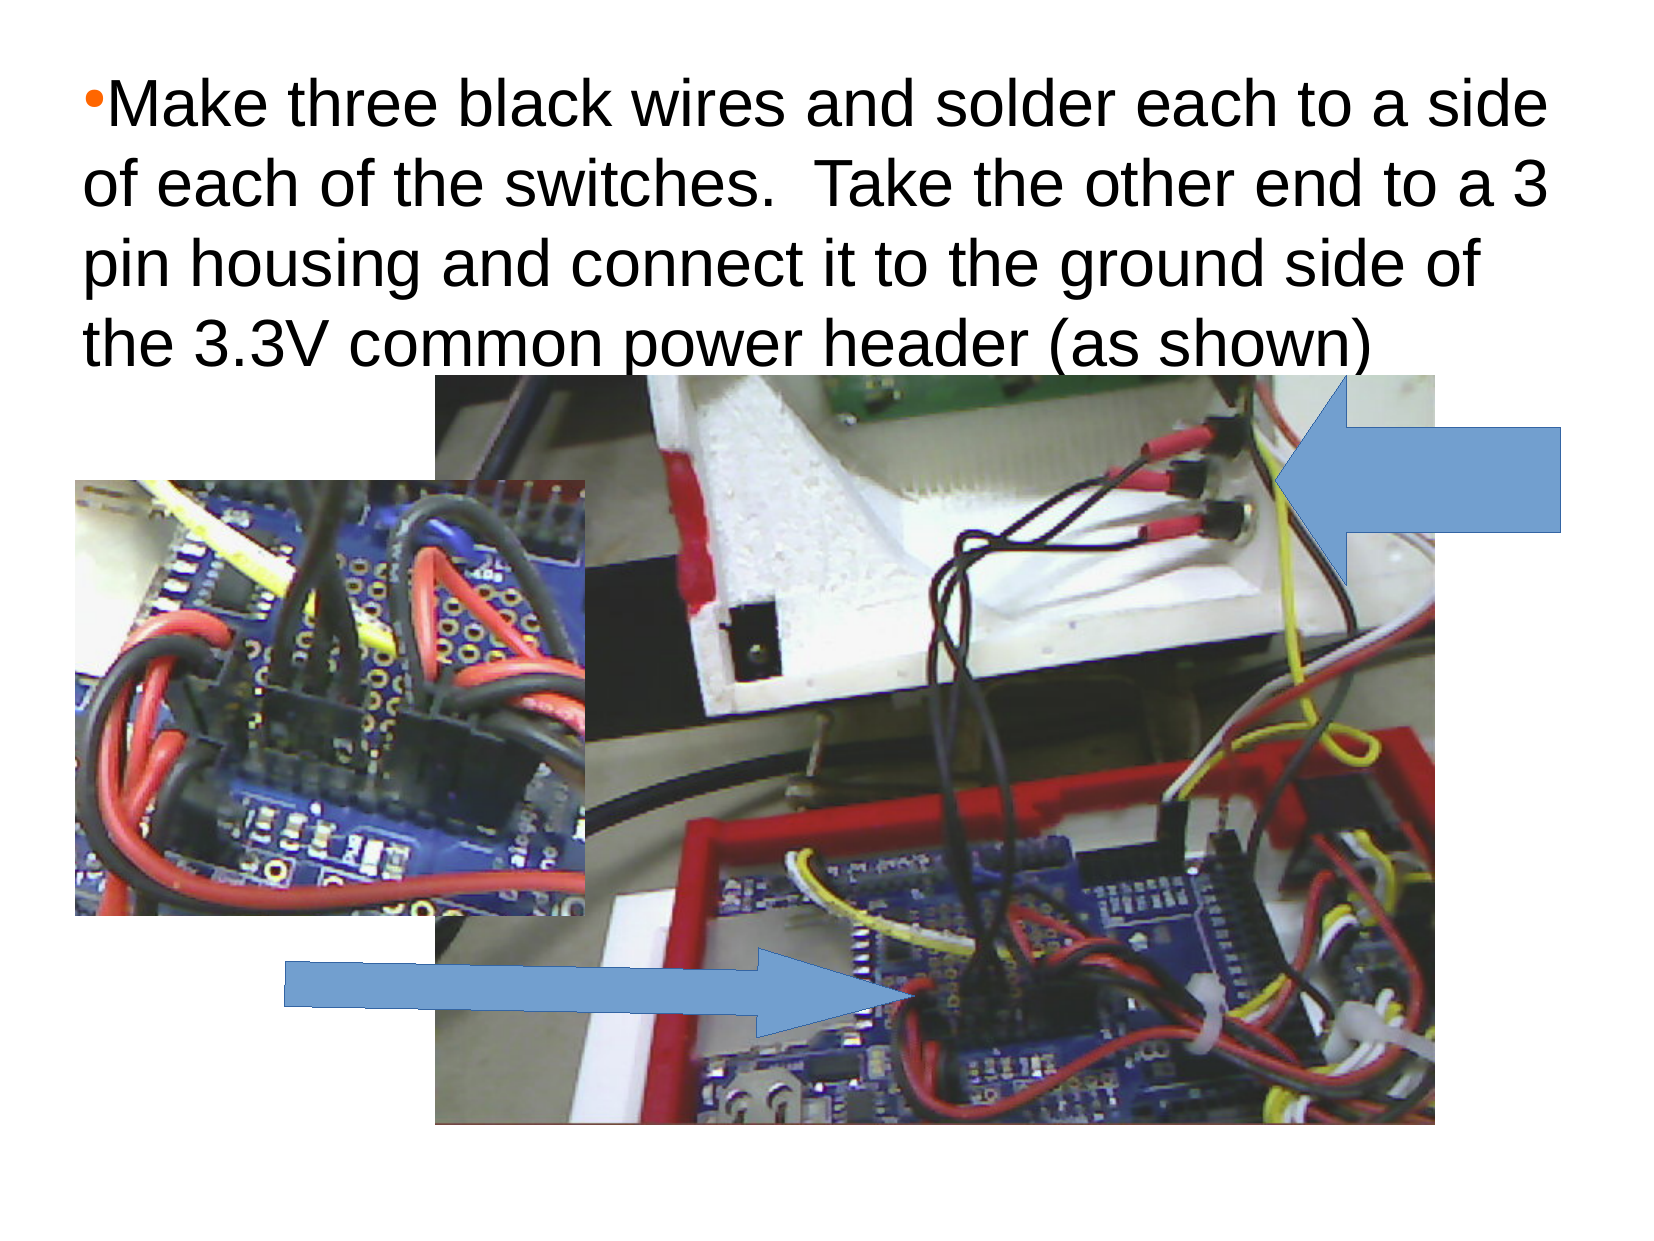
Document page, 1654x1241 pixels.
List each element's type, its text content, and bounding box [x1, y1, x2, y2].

list Make three black wires and solder each to a side of each of the switches. Take the other end to a 3 pin housing and connect it to the ground side of the 3.3V common power header (as shown) [82, 60, 1571, 891]
picture [75, 375, 1435, 1126]
text_box [284, 947, 915, 1038]
text_box [1275, 375, 1561, 586]
picture [1347, 375, 1435, 427]
